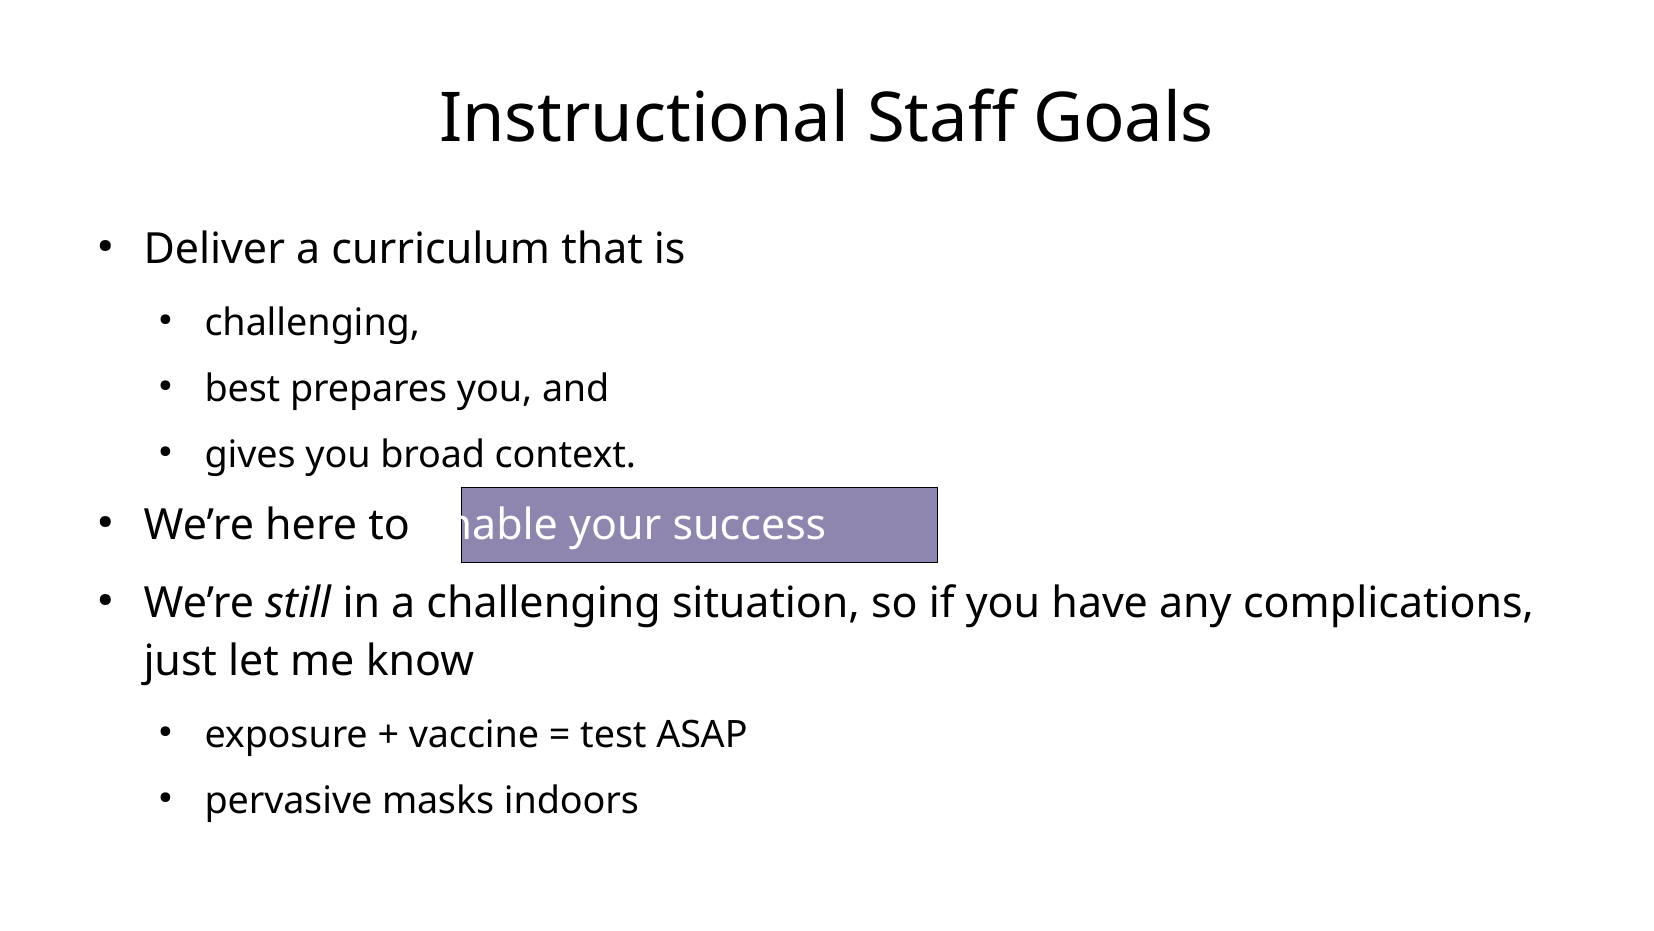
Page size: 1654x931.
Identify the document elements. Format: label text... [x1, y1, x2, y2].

list Deliver a curriculum that is challenging, best prepares you, and gives you broad context. We’re here to enable your success We’re still in a challenging situation, so if you have any complications, just let me know exposure + vaccine = test ASAP pervasive masks indoors [82, 217, 1571, 832]
title Instructional Staff Goals [82, 37, 1571, 193]
